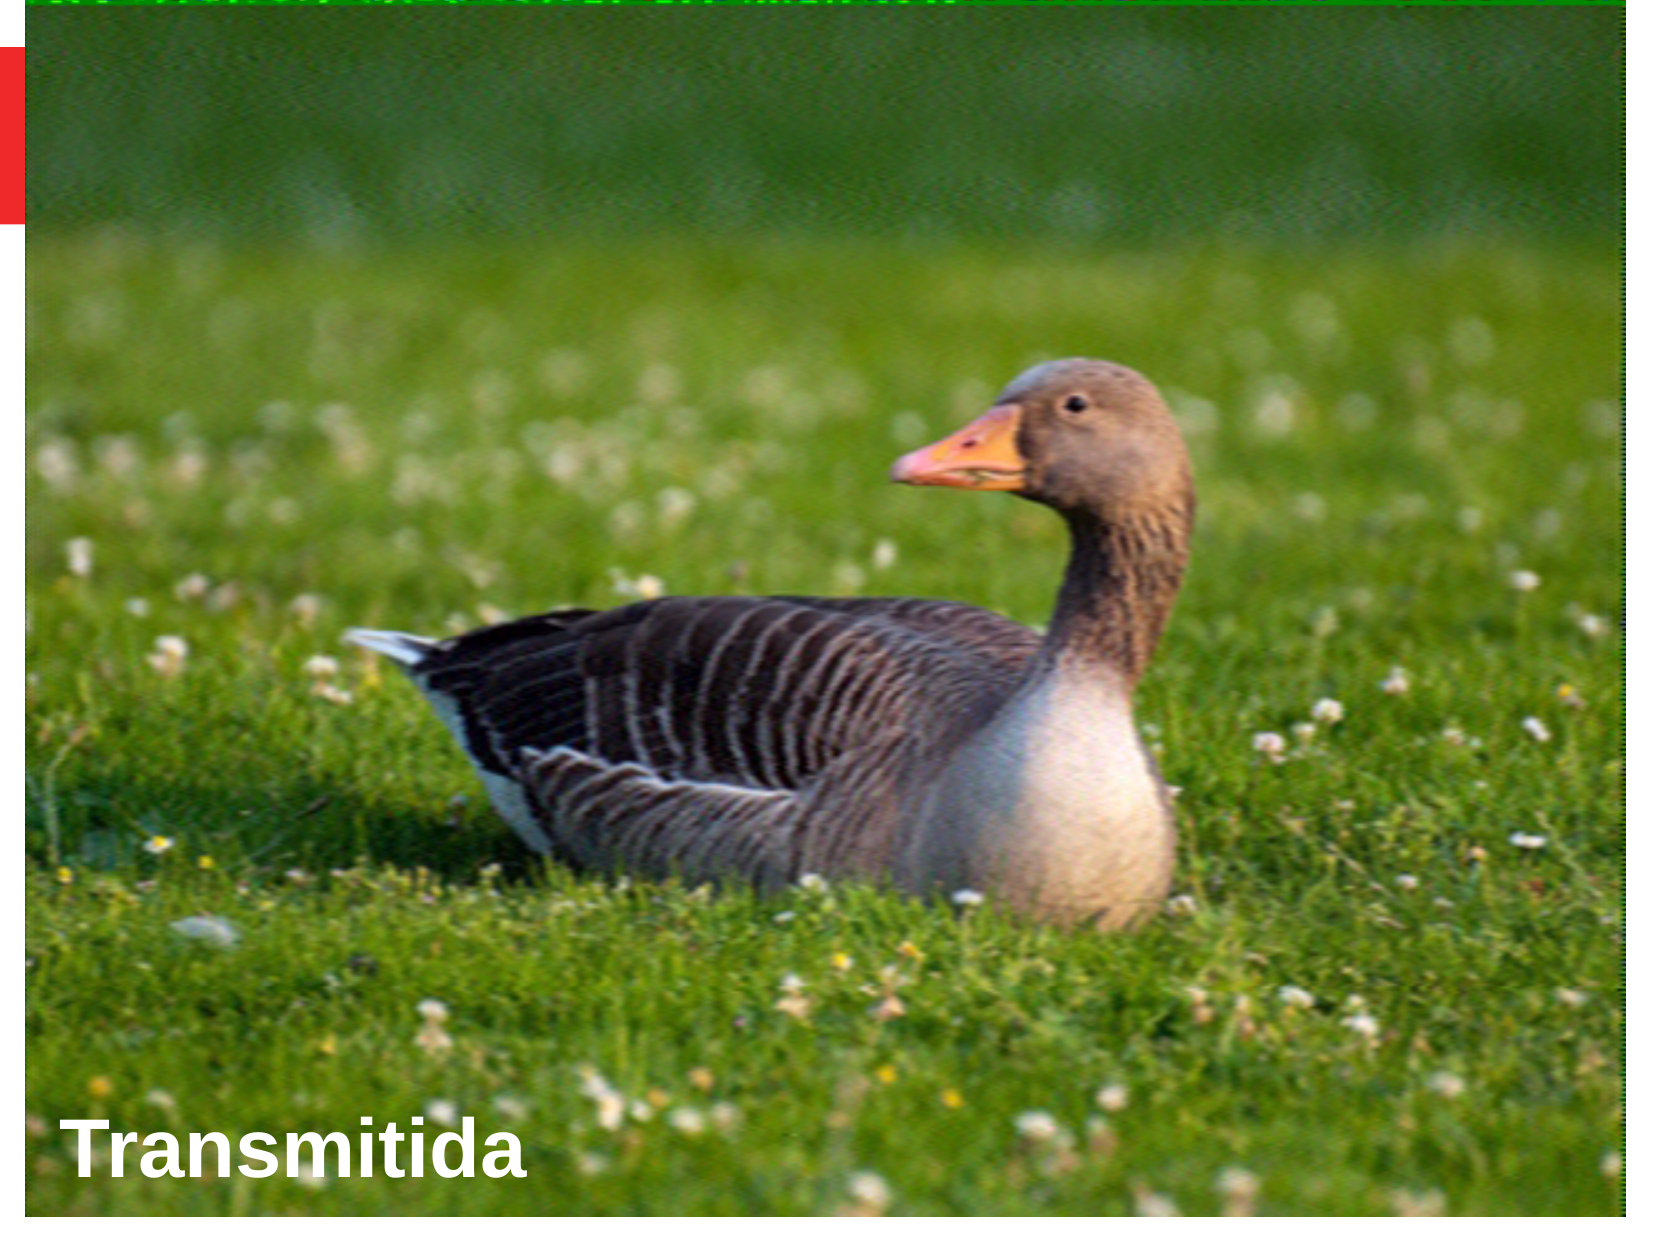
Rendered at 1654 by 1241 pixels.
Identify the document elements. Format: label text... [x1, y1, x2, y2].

picture [25, 0, 1626, 1217]
text_box Transmitida [45, 1095, 1471, 1216]
